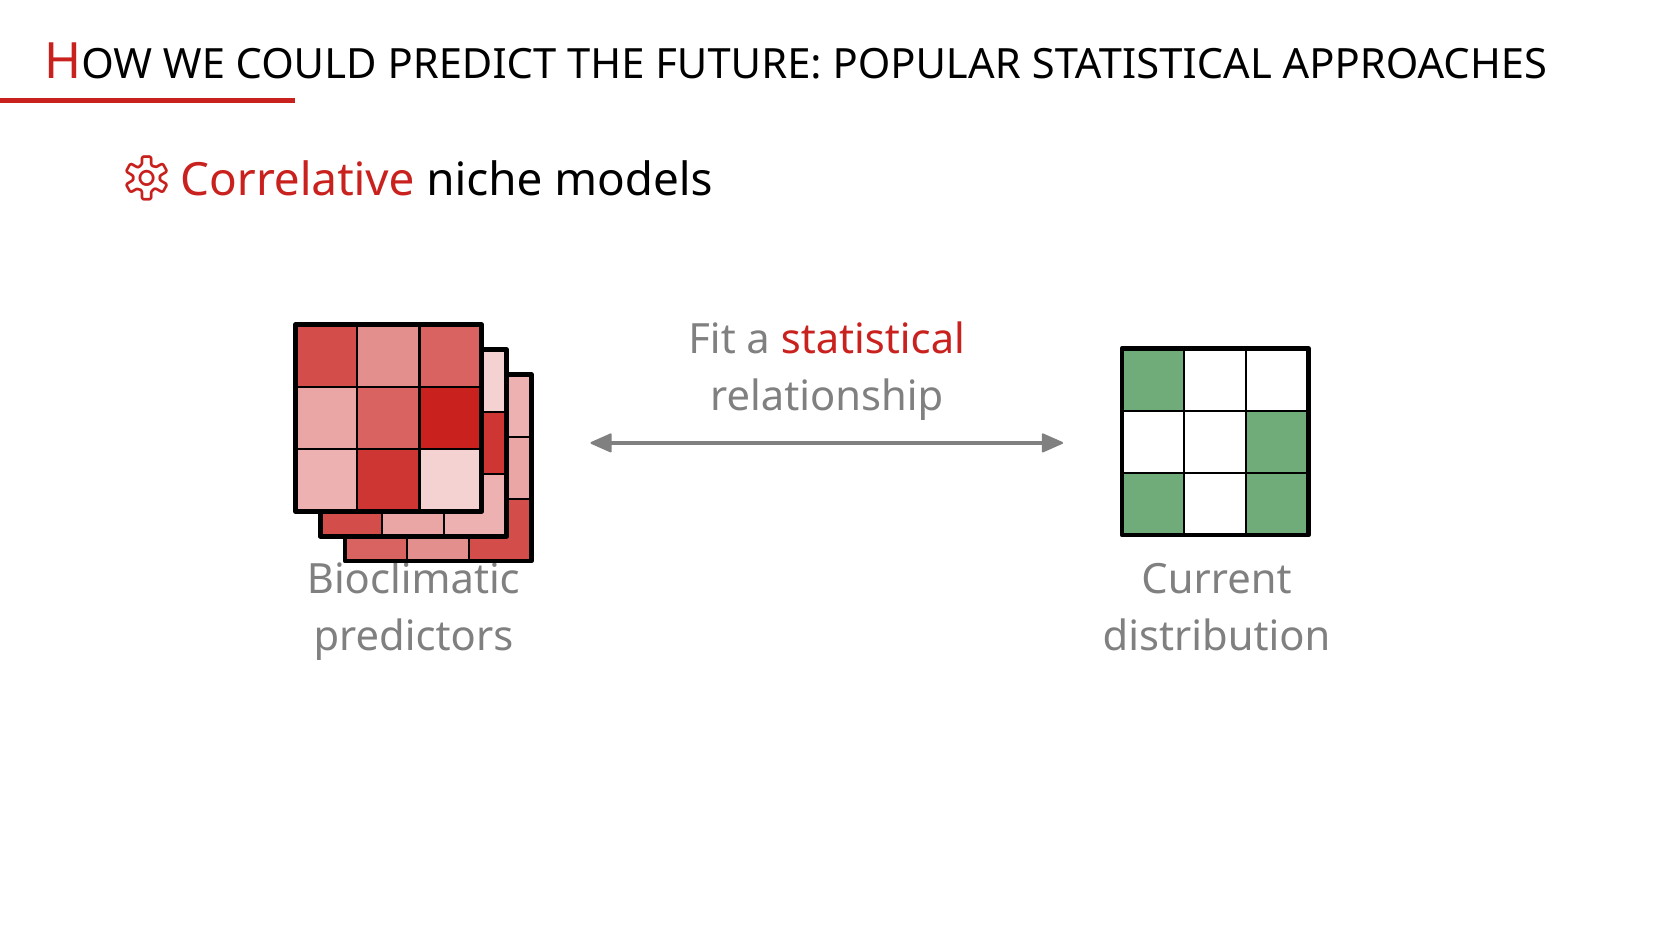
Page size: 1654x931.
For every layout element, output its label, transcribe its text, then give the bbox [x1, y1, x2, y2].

text_box Bioclimatic predictors [218, 569, 609, 642]
text_box Current distribution [1021, 569, 1412, 642]
text_box [298, 327, 479, 509]
text_box [347, 377, 529, 559]
picture [111, 147, 182, 207]
text_box [323, 352, 504, 534]
text_box Correlative niche models [165, 118, 1625, 237]
text_box [1124, 351, 1306, 533]
text_box Fit a statistical relationship [631, 300, 1022, 432]
text_box HOW WE COULD PREDICT THE FUTURE: POPULAR STATISTICAL APPROACHES [29, 0, 1625, 119]
